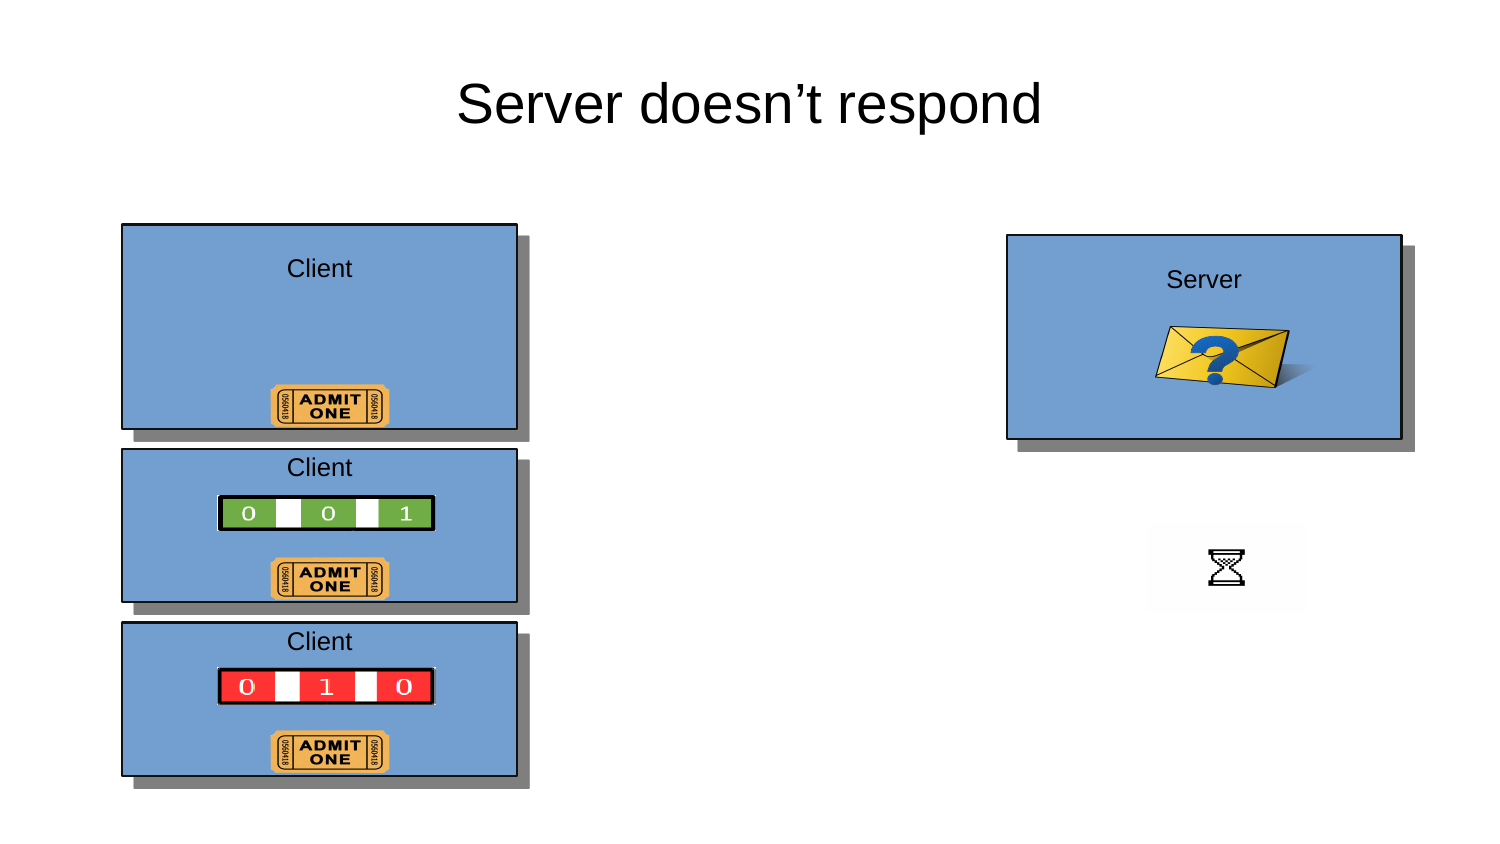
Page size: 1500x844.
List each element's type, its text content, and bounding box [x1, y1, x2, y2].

picture [267, 729, 393, 776]
text_box Client [122, 224, 518, 429]
text_box Client [122, 448, 518, 603]
picture [1155, 326, 1320, 395]
text_box Server [1006, 234, 1402, 439]
title Server doesn’t respond [75, 33, 1425, 175]
picture [217, 495, 436, 531]
picture [267, 556, 393, 603]
text_box Client [122, 622, 518, 776]
picture [1146, 522, 1307, 613]
picture [217, 667, 436, 705]
picture [267, 383, 393, 430]
